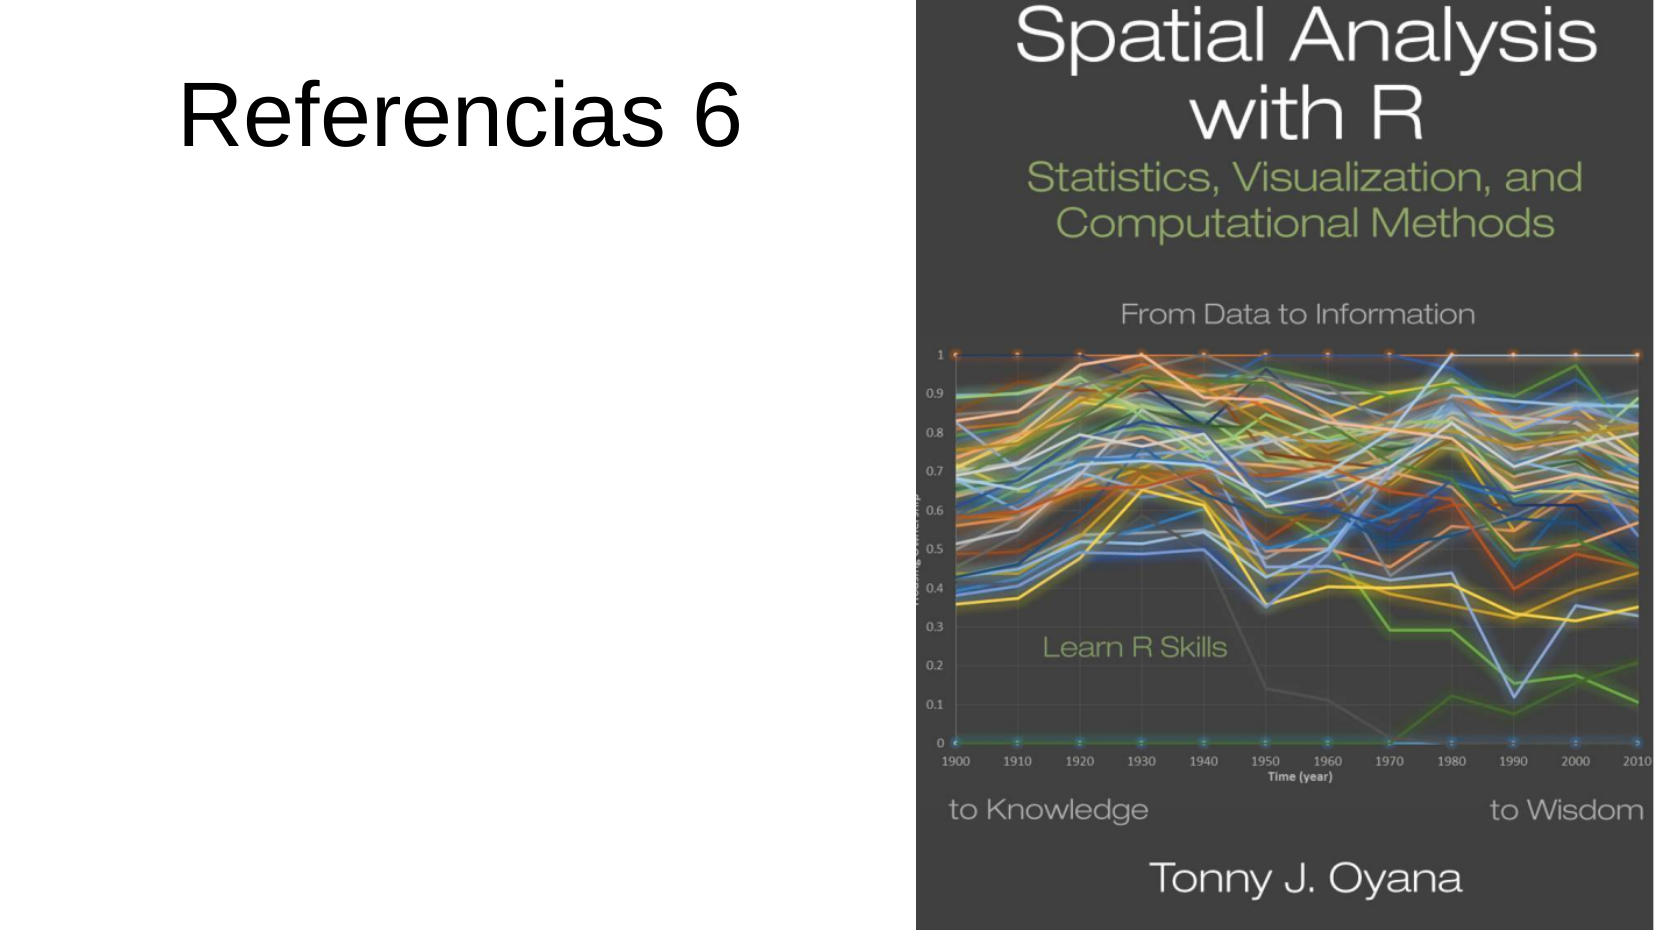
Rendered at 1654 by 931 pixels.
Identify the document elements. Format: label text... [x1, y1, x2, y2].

title Referencias 6 [0, 37, 916, 193]
picture [916, 0, 1654, 930]
